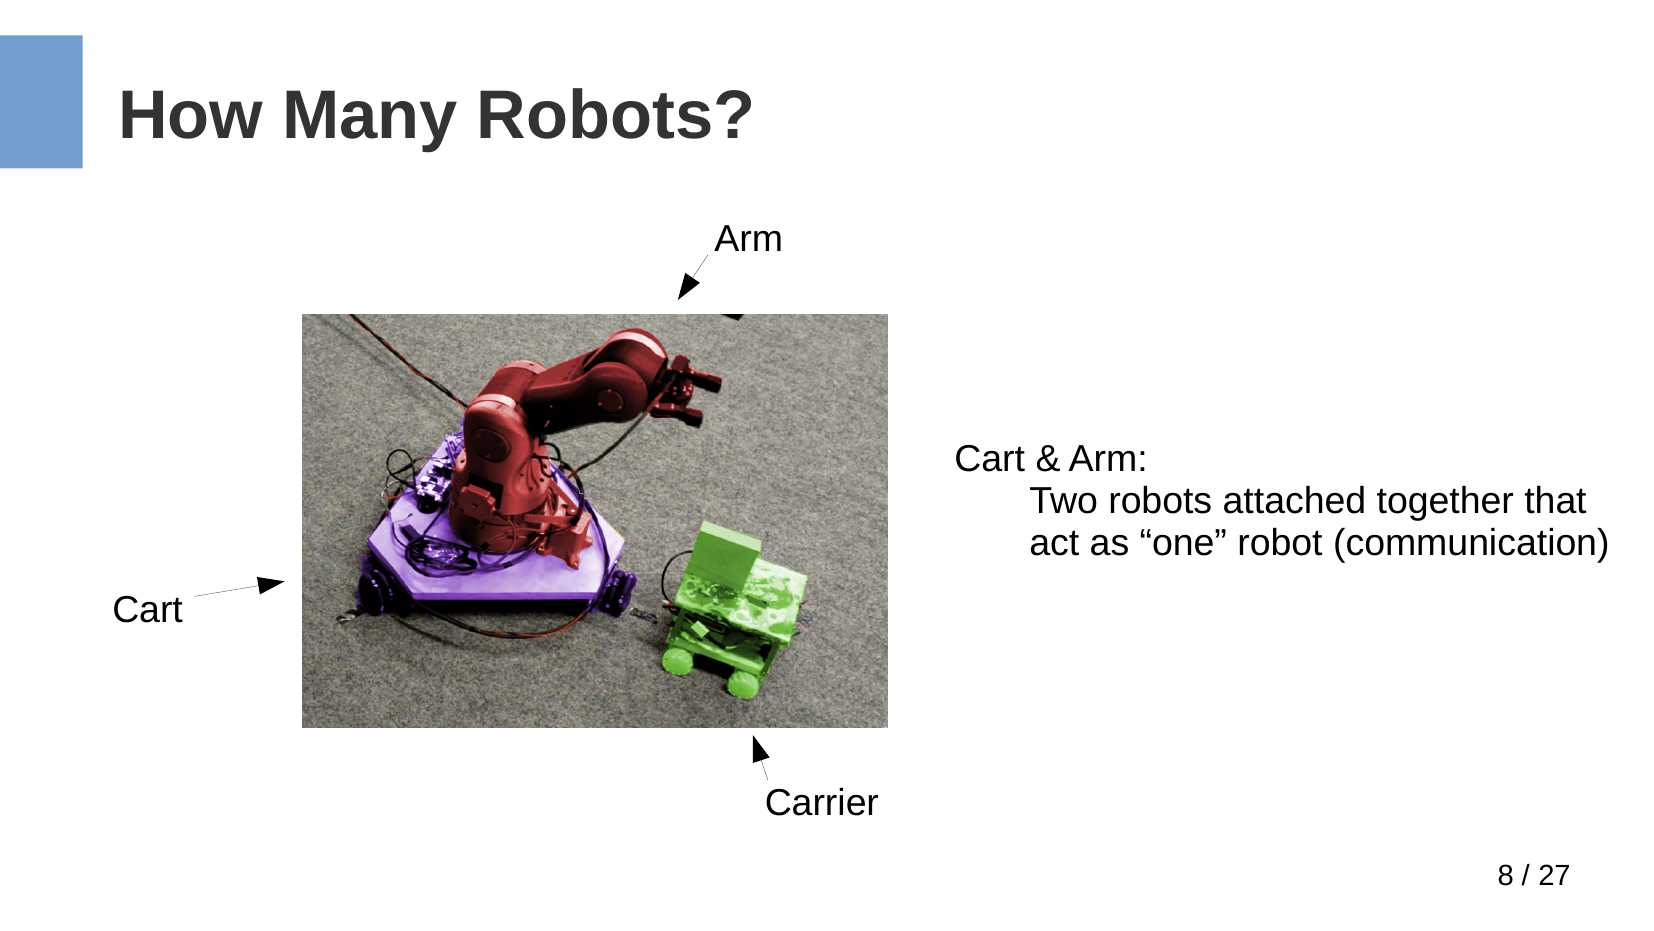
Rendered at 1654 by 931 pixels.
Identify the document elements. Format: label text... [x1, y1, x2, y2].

title How Many Robots? [118, 37, 1571, 193]
text_box Arm [699, 210, 799, 268]
text_box Cart & Arm: Two robots attached together that act as “one” robot (communication) [939, 430, 1640, 572]
text_box Carrier [749, 774, 894, 831]
text_box Cart [97, 581, 198, 639]
picture [302, 314, 888, 728]
